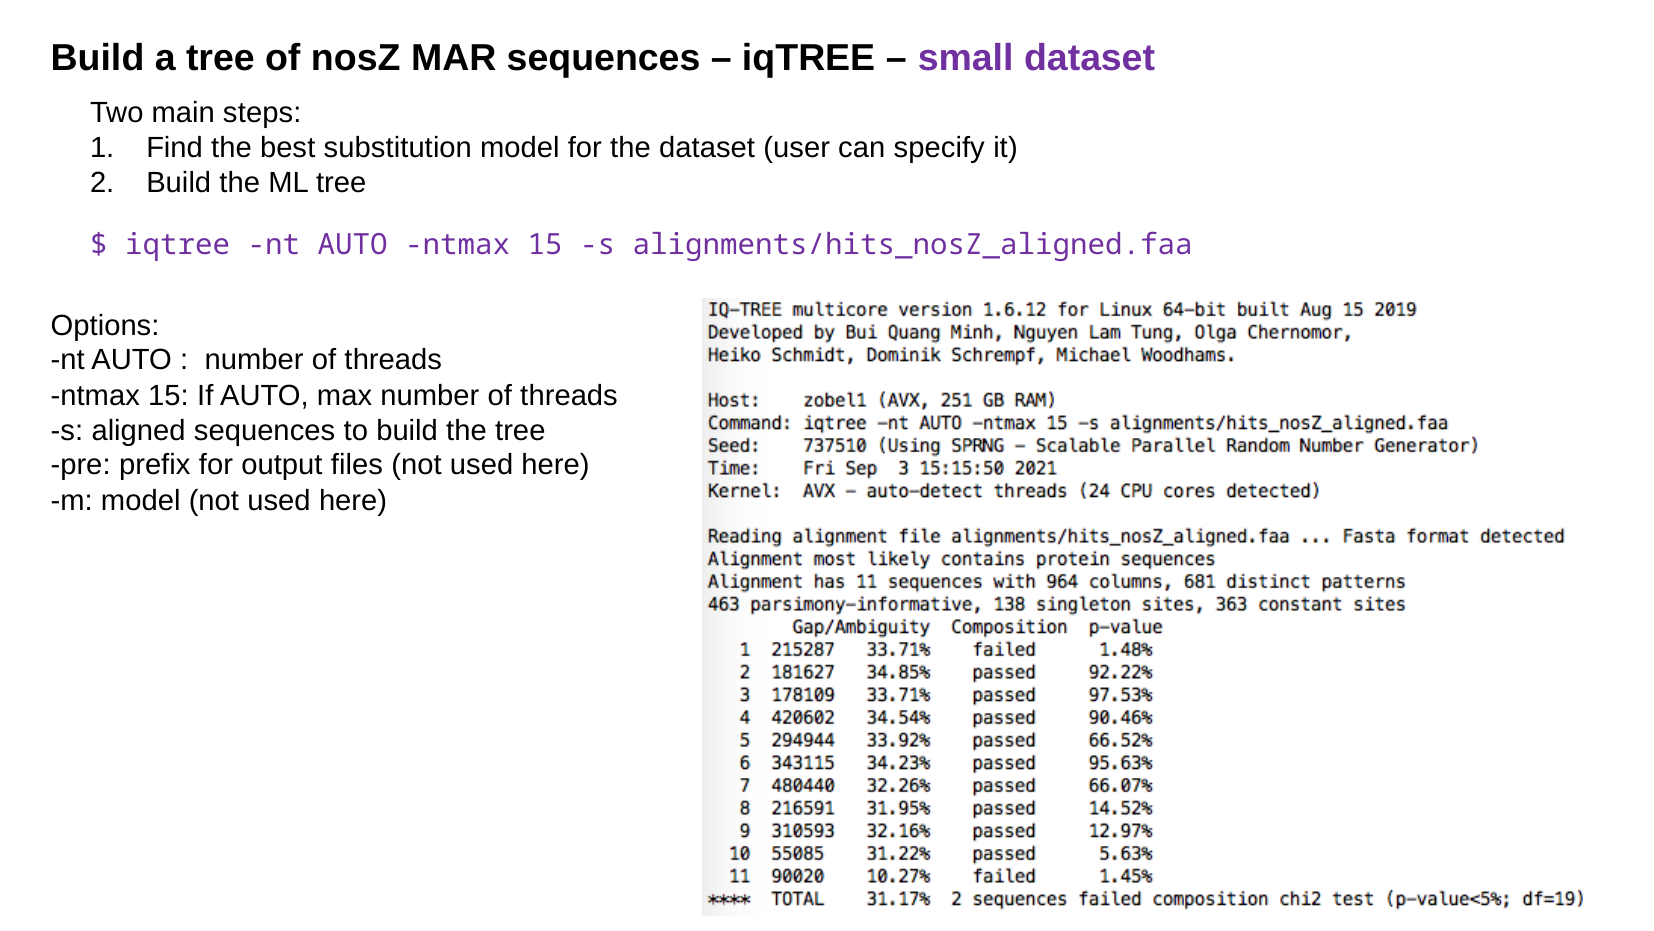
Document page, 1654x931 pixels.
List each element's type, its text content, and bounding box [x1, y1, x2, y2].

text_box Build a tree of nosZ MAR sequences – iqTREE – small dataset [35, 25, 1454, 86]
text_box Options: -nt AUTO : number of threads -ntmax 15: If AUTO, max number of threads -s: aligned sequences to build the tree -pre: prefix for output files (not used here) -m: model (not used here) [35, 298, 662, 526]
picture [702, 298, 1654, 916]
text_box $ iqtree -nt AUTO -ntmax 15 -s alignments/hits_nosZ_aligned.faa [75, 218, 1228, 268]
text_box Two main steps: Find the best substitution model for the dataset (user can specify it) Build the ML tree [75, 85, 1618, 207]
